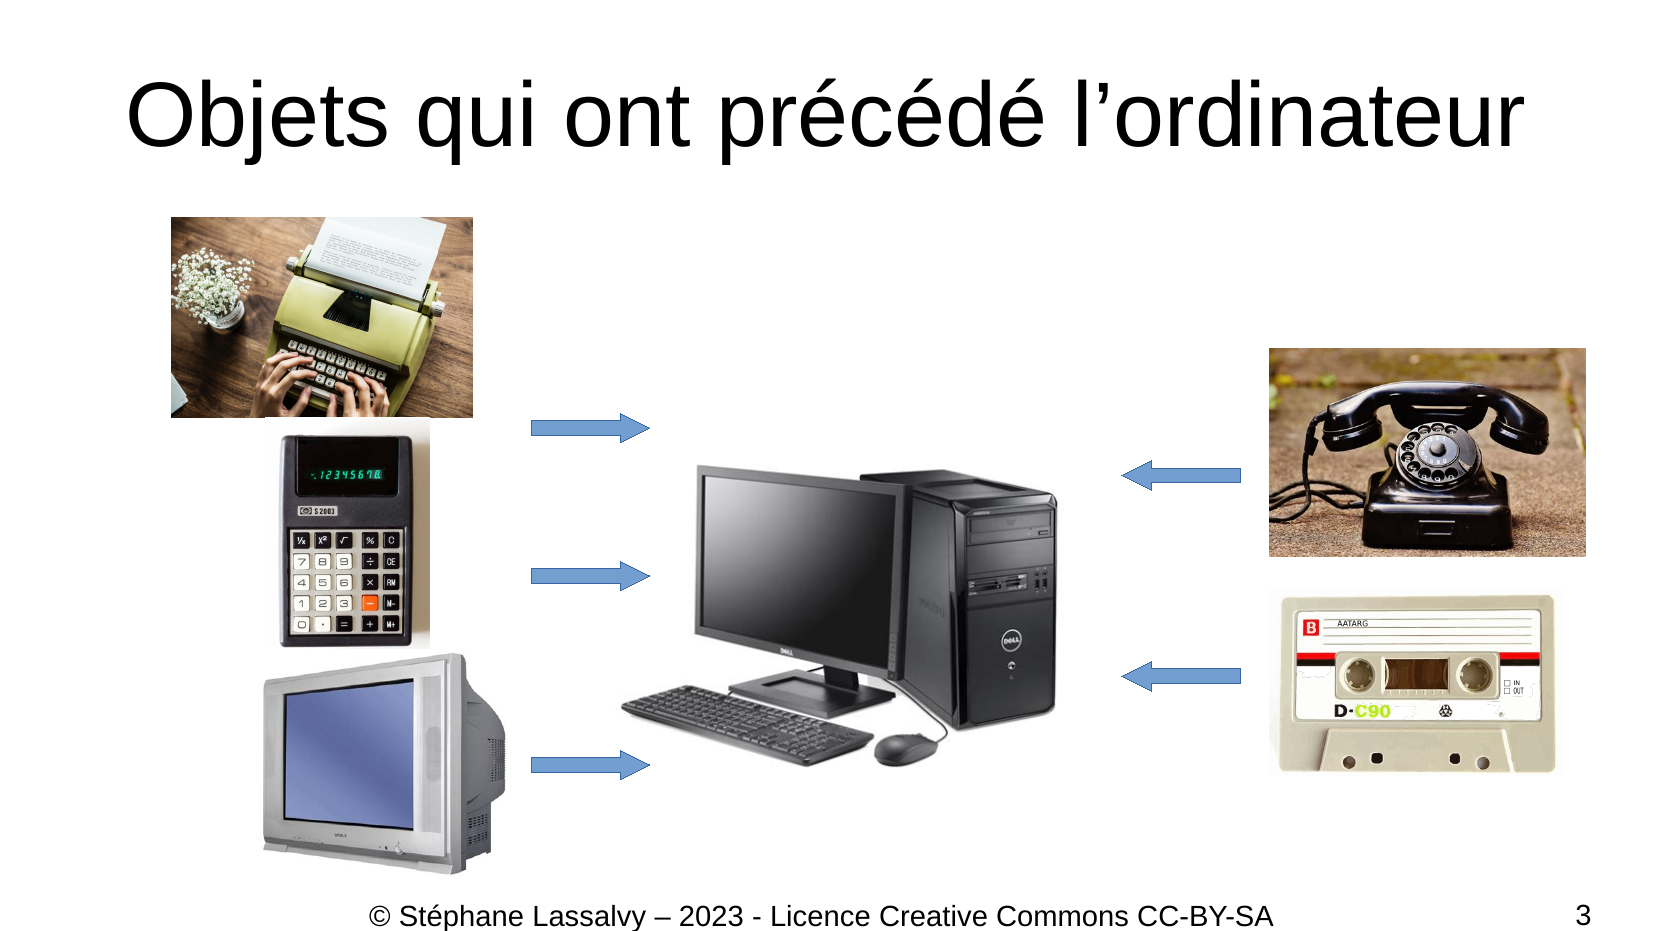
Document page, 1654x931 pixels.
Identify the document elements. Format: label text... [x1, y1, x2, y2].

text_box <numéro> [1560, 891, 1654, 931]
text_box [1121, 661, 1241, 692]
text_box [1121, 460, 1241, 491]
text_box © Stéphane Lassalvy – 2023 - Licence Creative Commons CC-BY-SA [354, 893, 1300, 931]
picture [615, 448, 1099, 804]
picture [1269, 348, 1586, 557]
text_box [531, 413, 650, 443]
title Objets qui ont précédé l’ordinateur [82, 37, 1571, 193]
text_box [531, 561, 650, 591]
text_box [531, 750, 650, 780]
picture [171, 217, 553, 881]
picture [1269, 590, 1565, 776]
